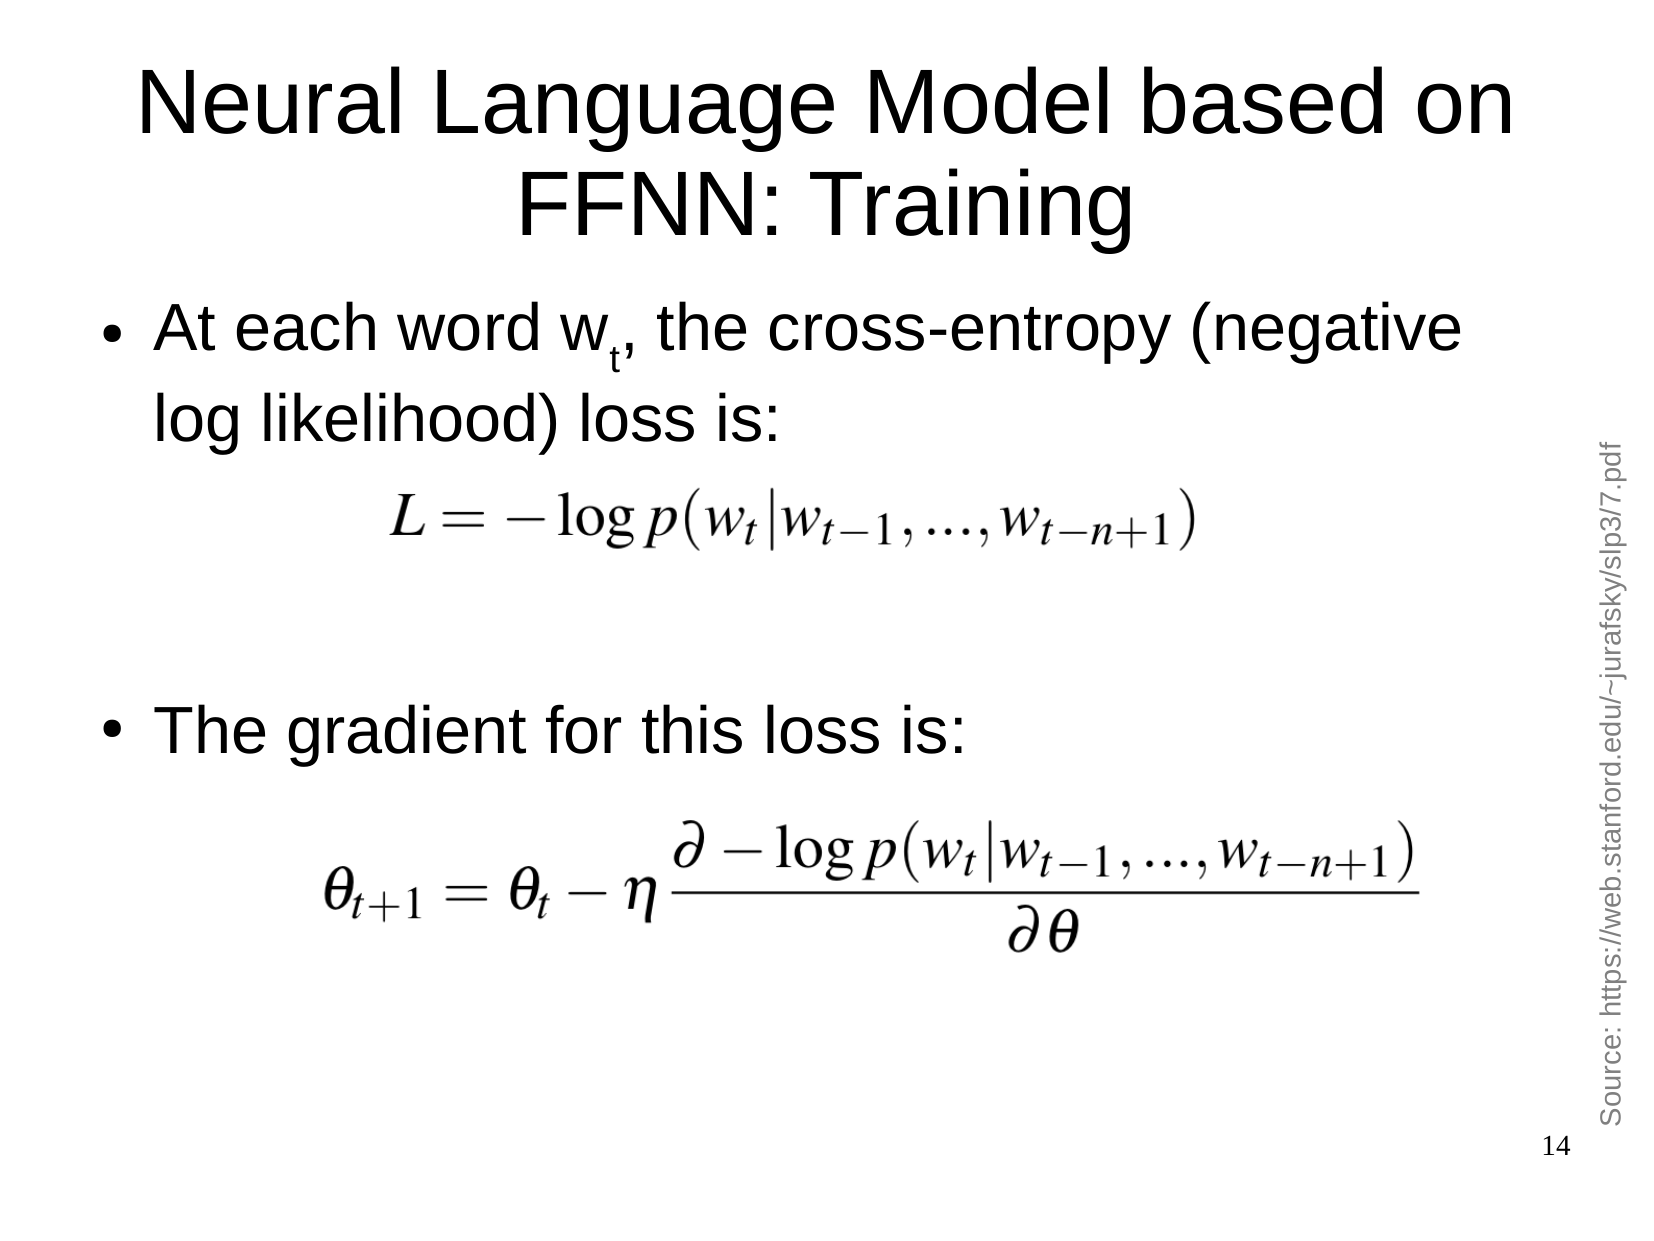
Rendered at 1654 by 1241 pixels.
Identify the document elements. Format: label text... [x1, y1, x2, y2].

title Neural Language Model based on FFNN: Training [82, 49, 1571, 257]
text_box Source: https://web.stanford.edu/~jurafsky/slp3/7.pdf [1586, 378, 1644, 1142]
list At each word wt, the cross-entropy (negative log likelihood) loss is: The gradient for this loss is: [82, 290, 1571, 1010]
picture [362, 470, 1221, 579]
picture [289, 792, 1434, 984]
